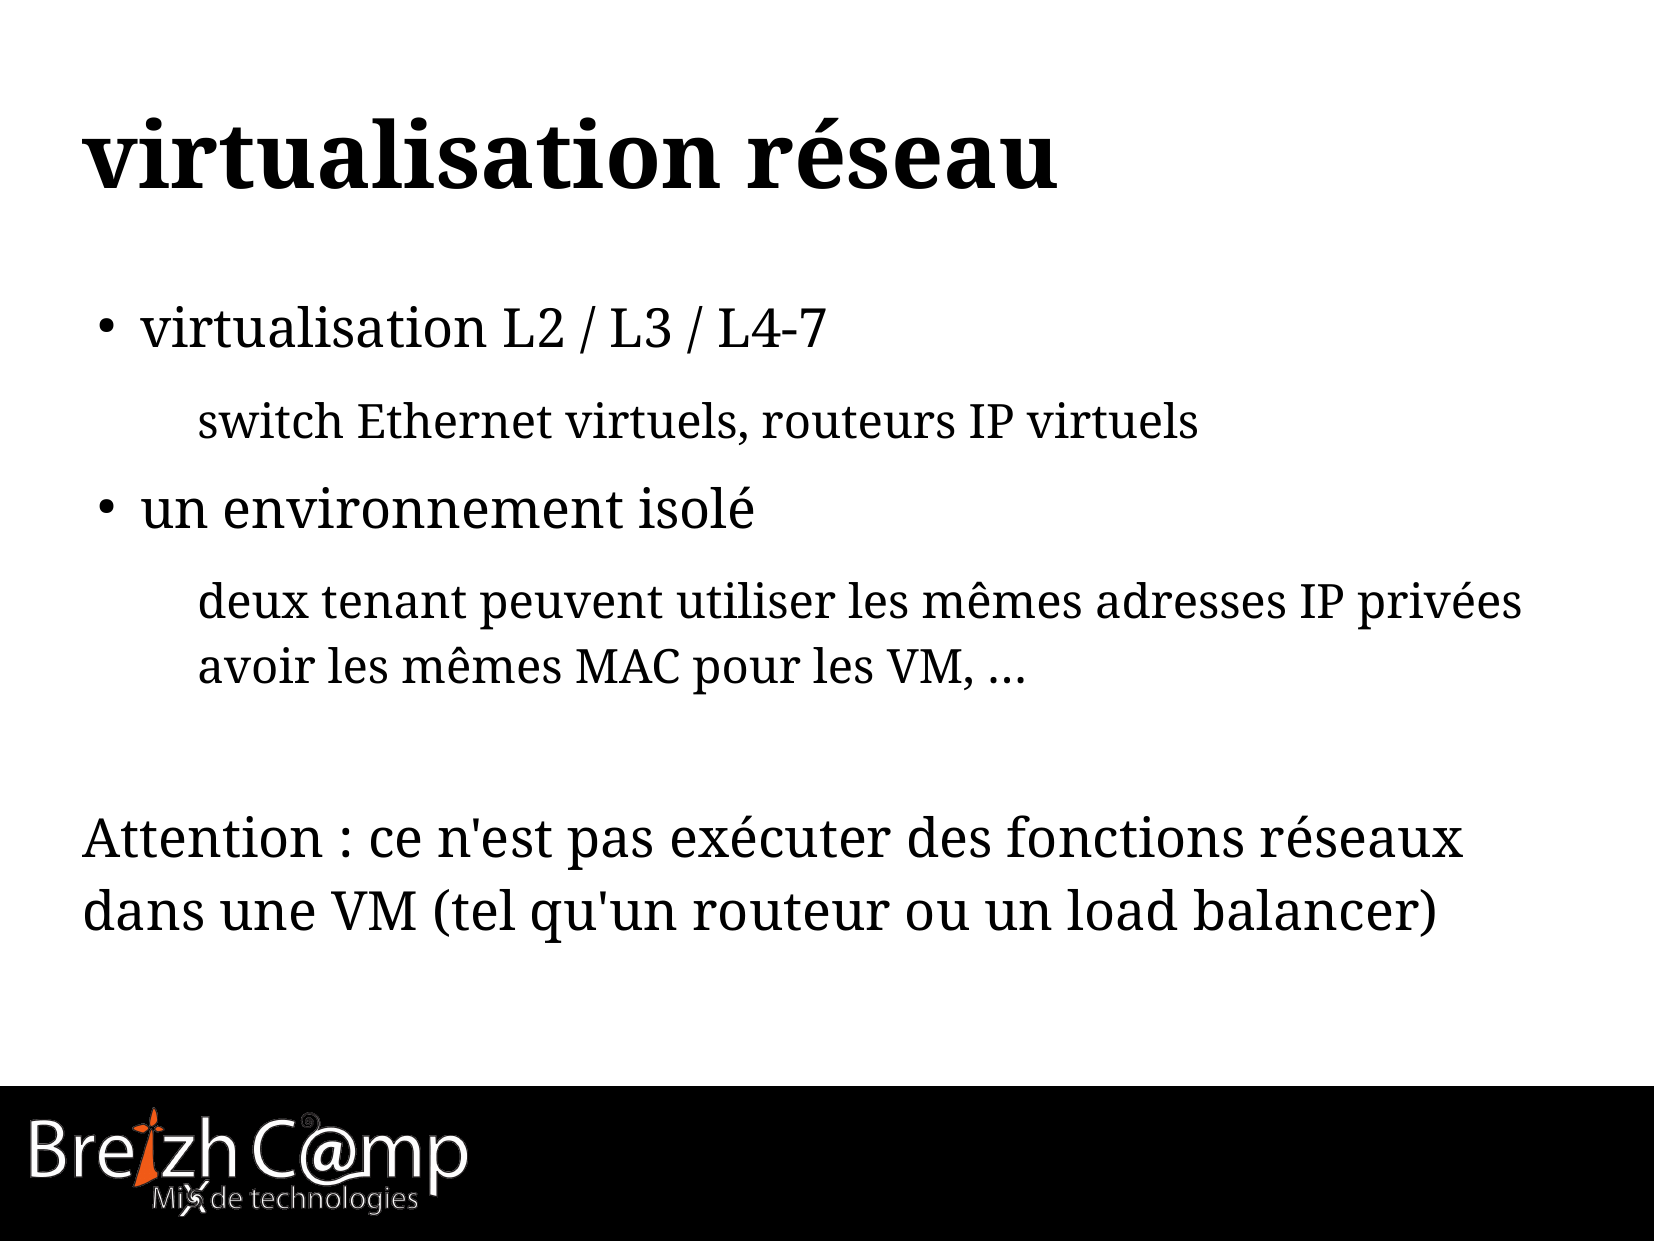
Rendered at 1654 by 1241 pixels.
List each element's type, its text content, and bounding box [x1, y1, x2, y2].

title virtualisation réseau [82, 49, 1571, 257]
list virtualisation L2 / L3 / L4-7 switch Ethernet virtuels, routeurs IP virtuels un environnement isolé deux tenant peuvent utiliser les mêmes adresses IP privées avoir les mêmes MAC pour les VM, … Attention : ce n'est pas exécuter des fonctions réseaux dans une VM (tel qu'un routeur ou un load balancer) [82, 290, 1538, 1010]
picture [30, 1107, 468, 1217]
